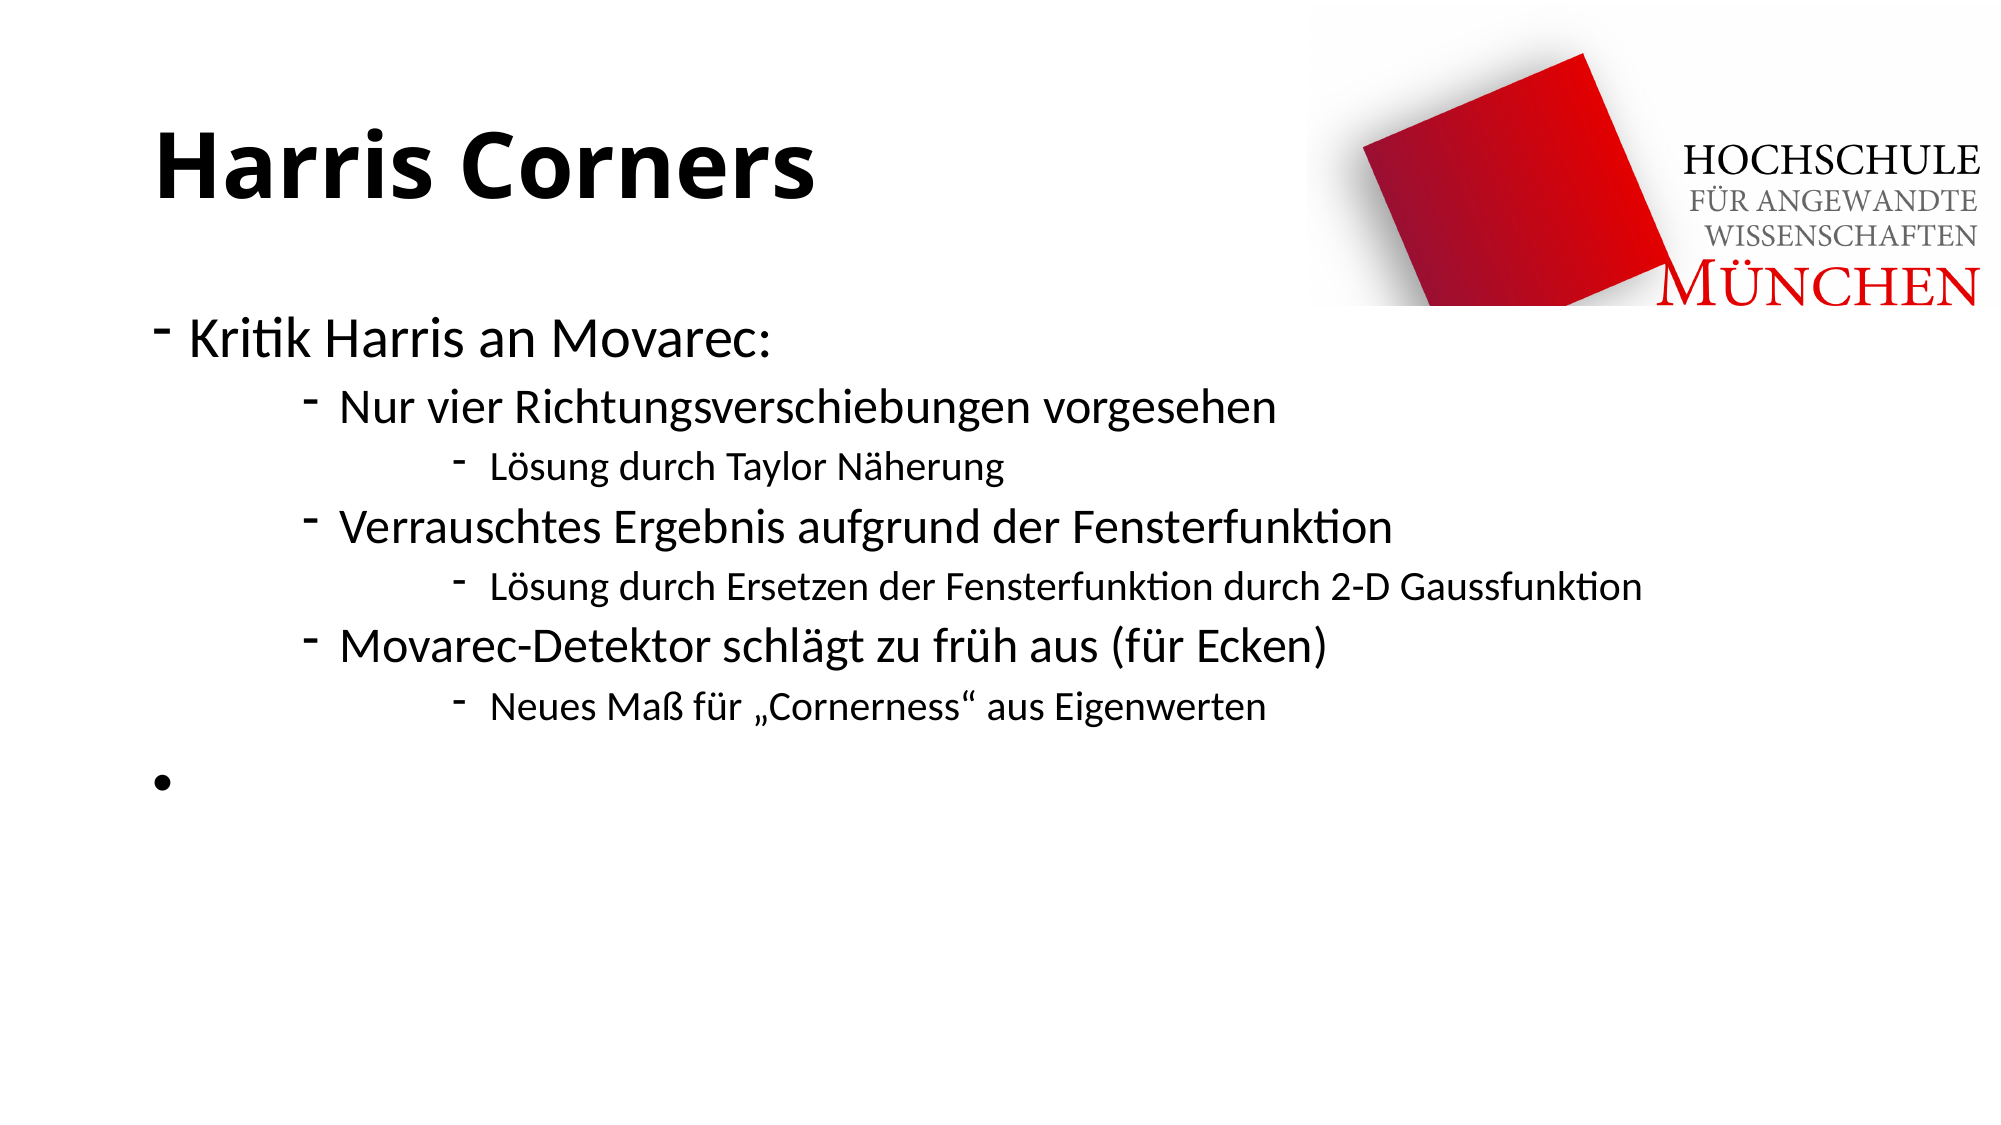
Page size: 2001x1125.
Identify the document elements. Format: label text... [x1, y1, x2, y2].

title Harris Corners [137, 59, 1863, 278]
list Kritik Harris an Movarec: Nur vier Richtungsverschiebungen vorgesehen Lösung durch Taylor Näherung Verrauschtes Ergebnis aufgrund der Fensterfunktion Lösung durch Ersetzen der Fensterfunktion durch 2-D Gaussfunktion Movarec-Detektor schlägt zu früh aus (für Ecken) Neues Maß für „Cornerness“ aus Eigenwerten [137, 299, 1863, 1014]
